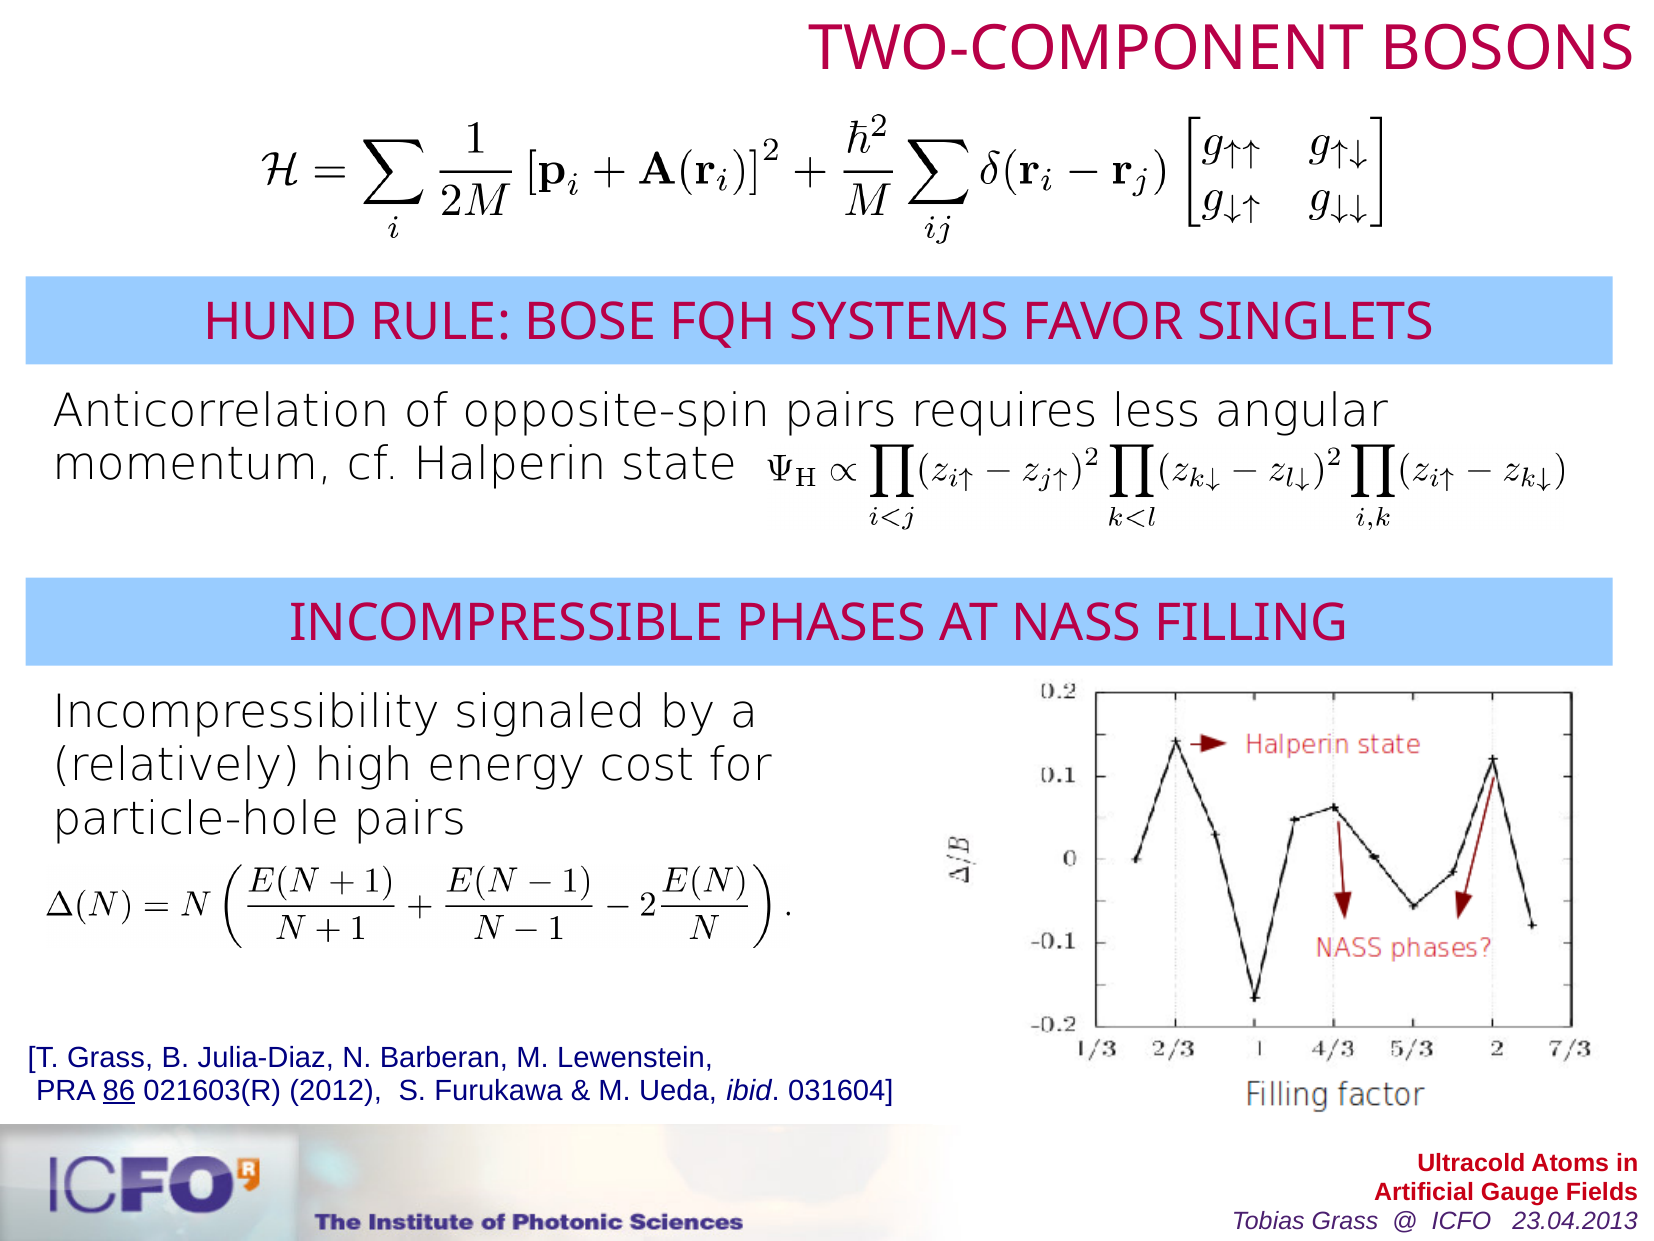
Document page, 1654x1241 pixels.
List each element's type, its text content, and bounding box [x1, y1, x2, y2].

picture [910, 666, 1609, 1138]
picture [46, 864, 790, 949]
text_box Incompressibility signaled by a (relatively) high energy cost for particle-hole pairs [37, 677, 788, 853]
text_box Anticorrelation of opposite-spin pairs requires less angular momentum, cf. Halperin state [37, 376, 1613, 498]
picture [261, 114, 1382, 244]
text_box INCOMPRESSIBLE PHASES AT NASS FILLING [25, 577, 1613, 666]
picture [0, 1124, 712, 1241]
picture [767, 498, 1564, 530]
text_box TWO-COMPONENT BOSONS [0, 0, 1651, 99]
text_box HUND RULE: BOSE FQH SYSTEMS FAVOR SINGLETS [25, 276, 1613, 365]
text_box Ultracold Atoms in Artificial Gauge Fields Tobias Grass @ ICFO 23.04.2013 [712, 1138, 1654, 1241]
text_box [T. Grass, B. Julia-Diaz, N. Barberan, M. Lewenstein, PRA 86 021603(R) (2012), S. Furukawa & M. Ueda, ibid. 031604] [12, 1034, 910, 1187]
